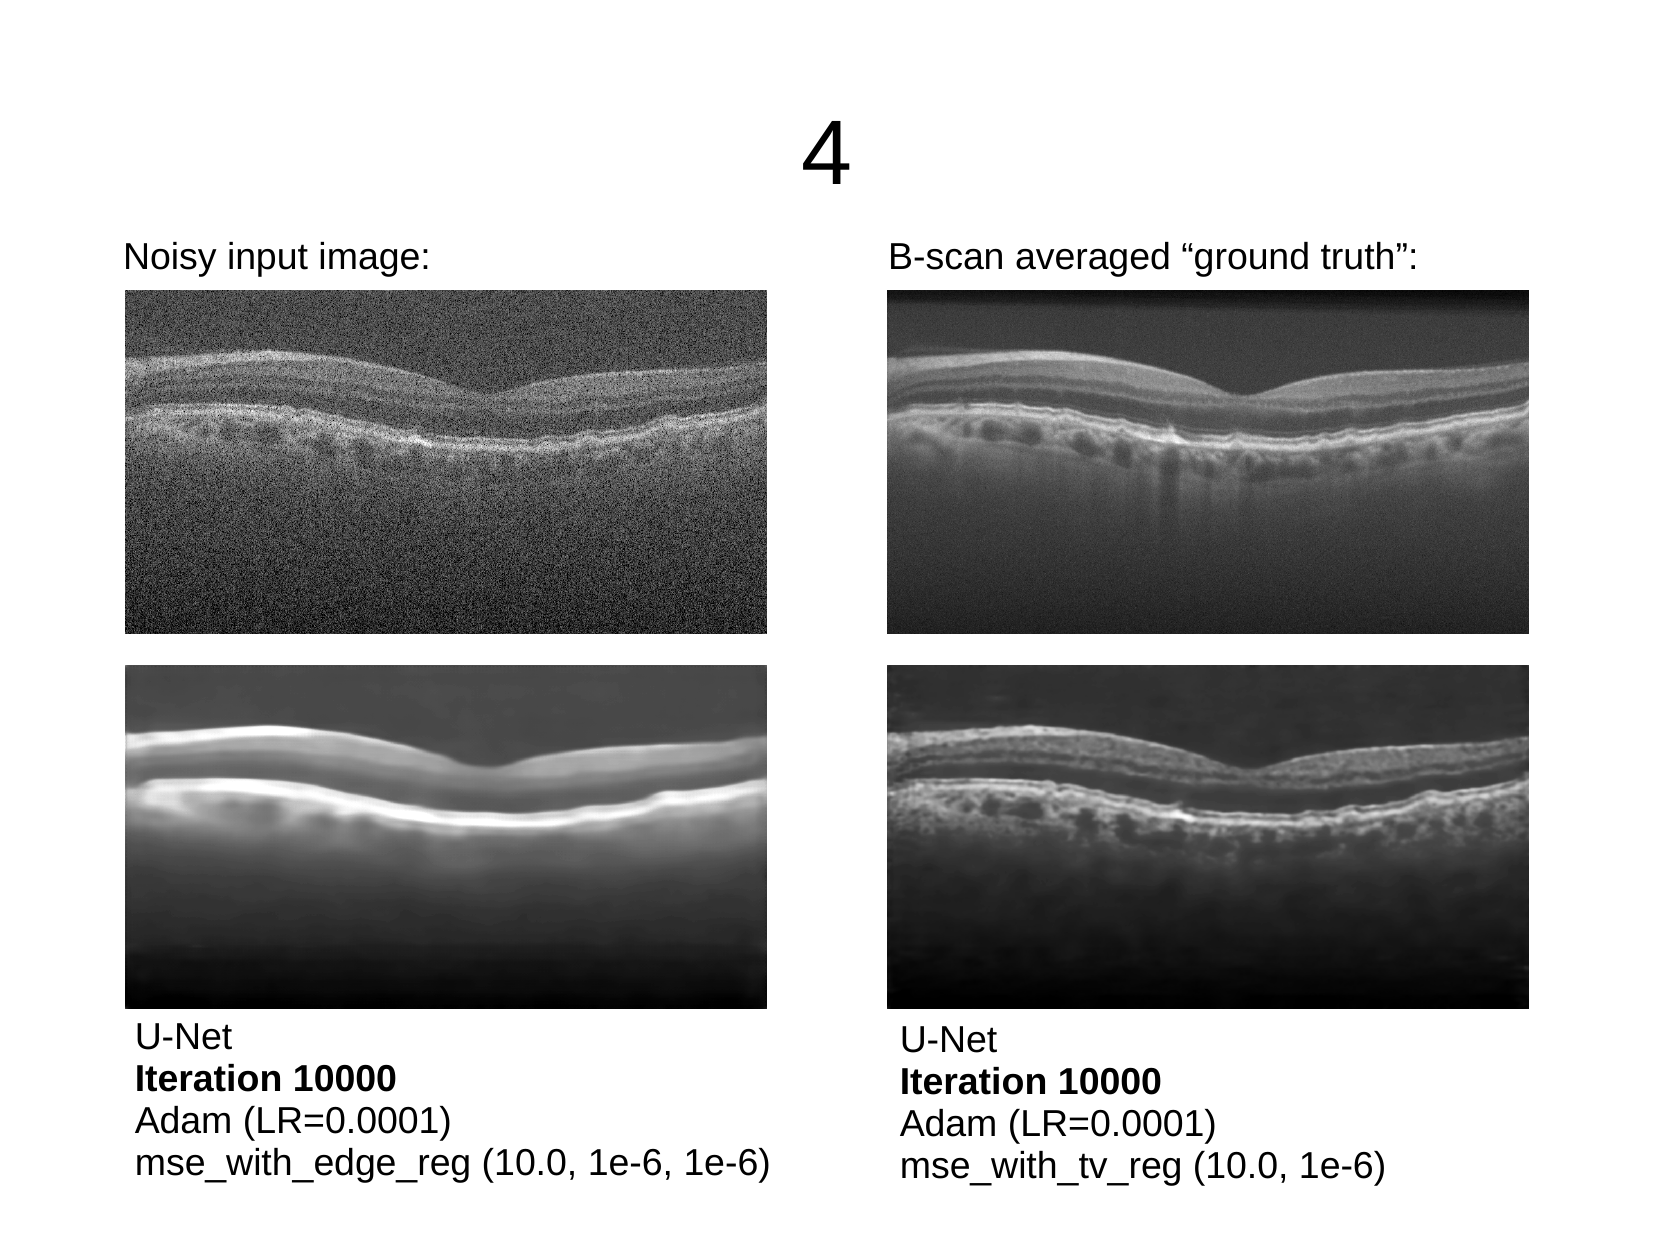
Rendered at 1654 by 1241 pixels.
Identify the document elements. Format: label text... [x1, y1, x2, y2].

picture [125, 665, 767, 1010]
picture [887, 665, 1529, 1009]
text_box B-scan averaged “ground truth”: [873, 228, 1434, 286]
text_box Noisy input image: [108, 227, 446, 285]
text_box U-Net Iteration 10000 Adam (LR=0.0001) mse_with_tv_reg (10.0, 1e-6) [885, 1011, 1402, 1195]
text_box U-Net Iteration 10000 Adam (LR=0.0001) mse_with_edge_reg (10.0, 1e-6, 1e-6) [120, 1008, 786, 1192]
title 4 [82, 49, 1571, 257]
picture [125, 290, 767, 634]
picture [887, 290, 1529, 634]
